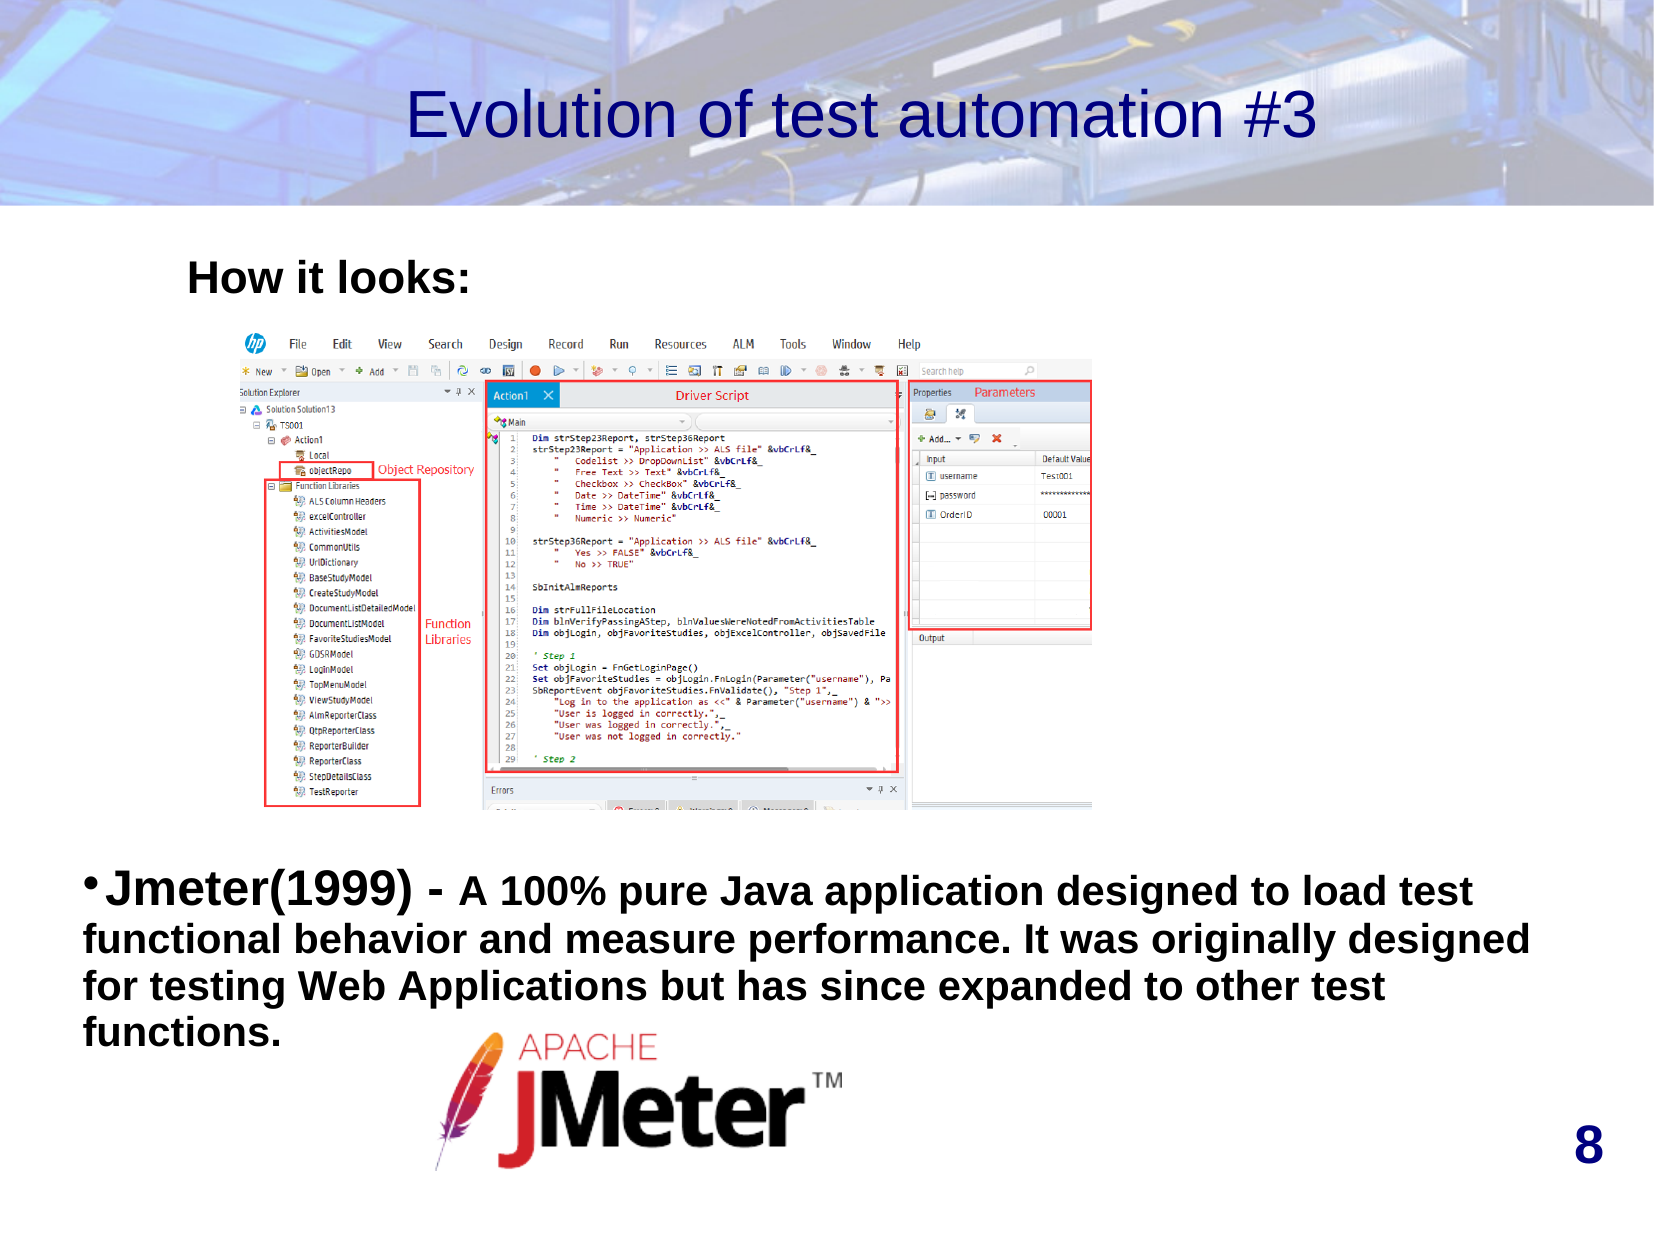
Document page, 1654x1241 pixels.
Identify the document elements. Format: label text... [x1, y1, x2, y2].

picture [0, 0, 1654, 1241]
title Evolution of test automation #3 [41, 0, 1530, 208]
subtitle How it looks: Jmeter(1999) - A 100% pure Java application designed to load test functional behavior and measure performance. It was originally designed for testing Web Applications but has since expanded to other test functions. [82, 215, 1538, 1085]
text_box 8 [1559, 1104, 1629, 1241]
